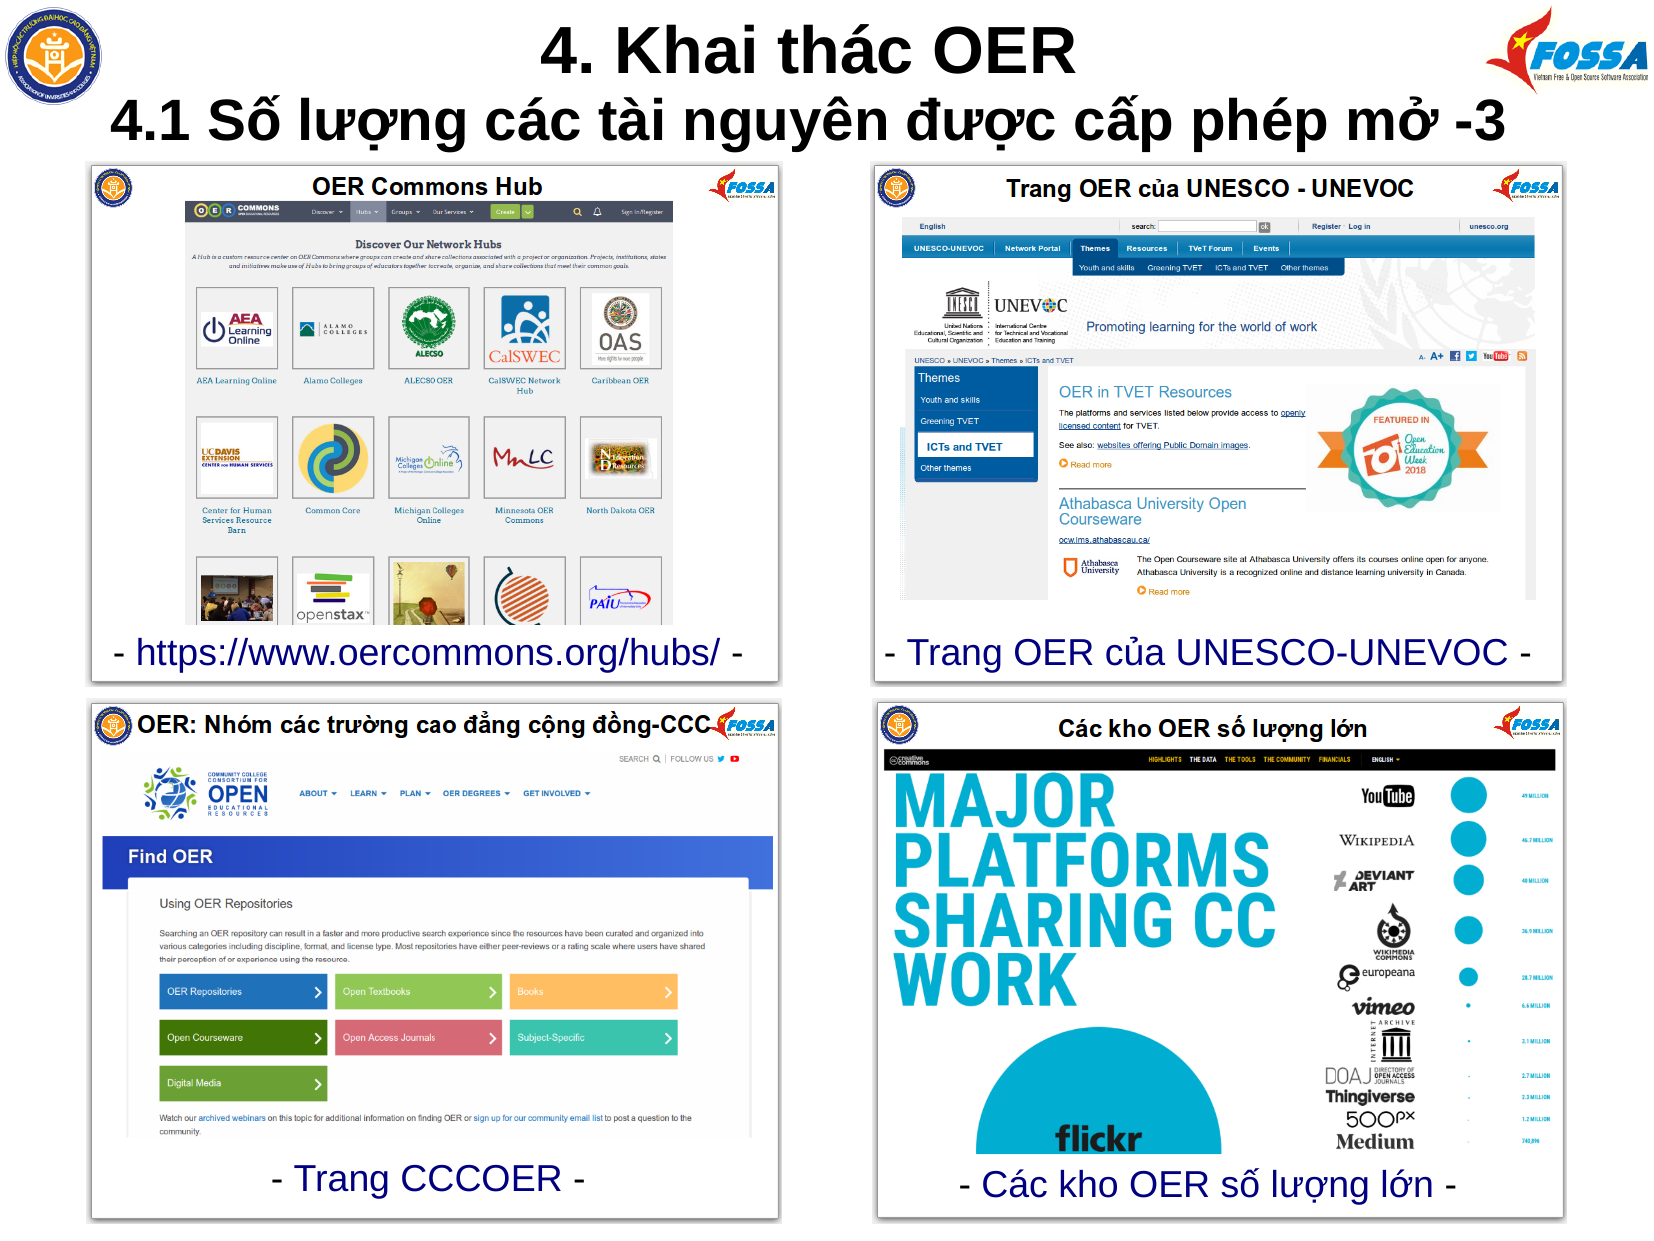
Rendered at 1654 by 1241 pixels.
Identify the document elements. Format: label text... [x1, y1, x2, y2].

title 4. Khai thác OER 4.1 Số lượng các tài nguyên được cấp phép mở -3 [65, 12, 1554, 153]
picture [86, 1217, 782, 1224]
picture [86, 698, 782, 1146]
picture [870, 161, 1567, 620]
picture [872, 698, 1567, 1152]
picture [85, 161, 783, 620]
text_box - Trang CCCOER - [78, 1146, 790, 1217]
text_box - Các kho OER số lượng lớn - [858, 1152, 1569, 1223]
picture [1, 5, 107, 107]
text_box - Trang OER của UNESCO-UNEVOC - [858, 620, 1569, 692]
picture [1485, 5, 1648, 95]
text_box - https://www.oercommons.org/hubs/ - [78, 620, 790, 692]
